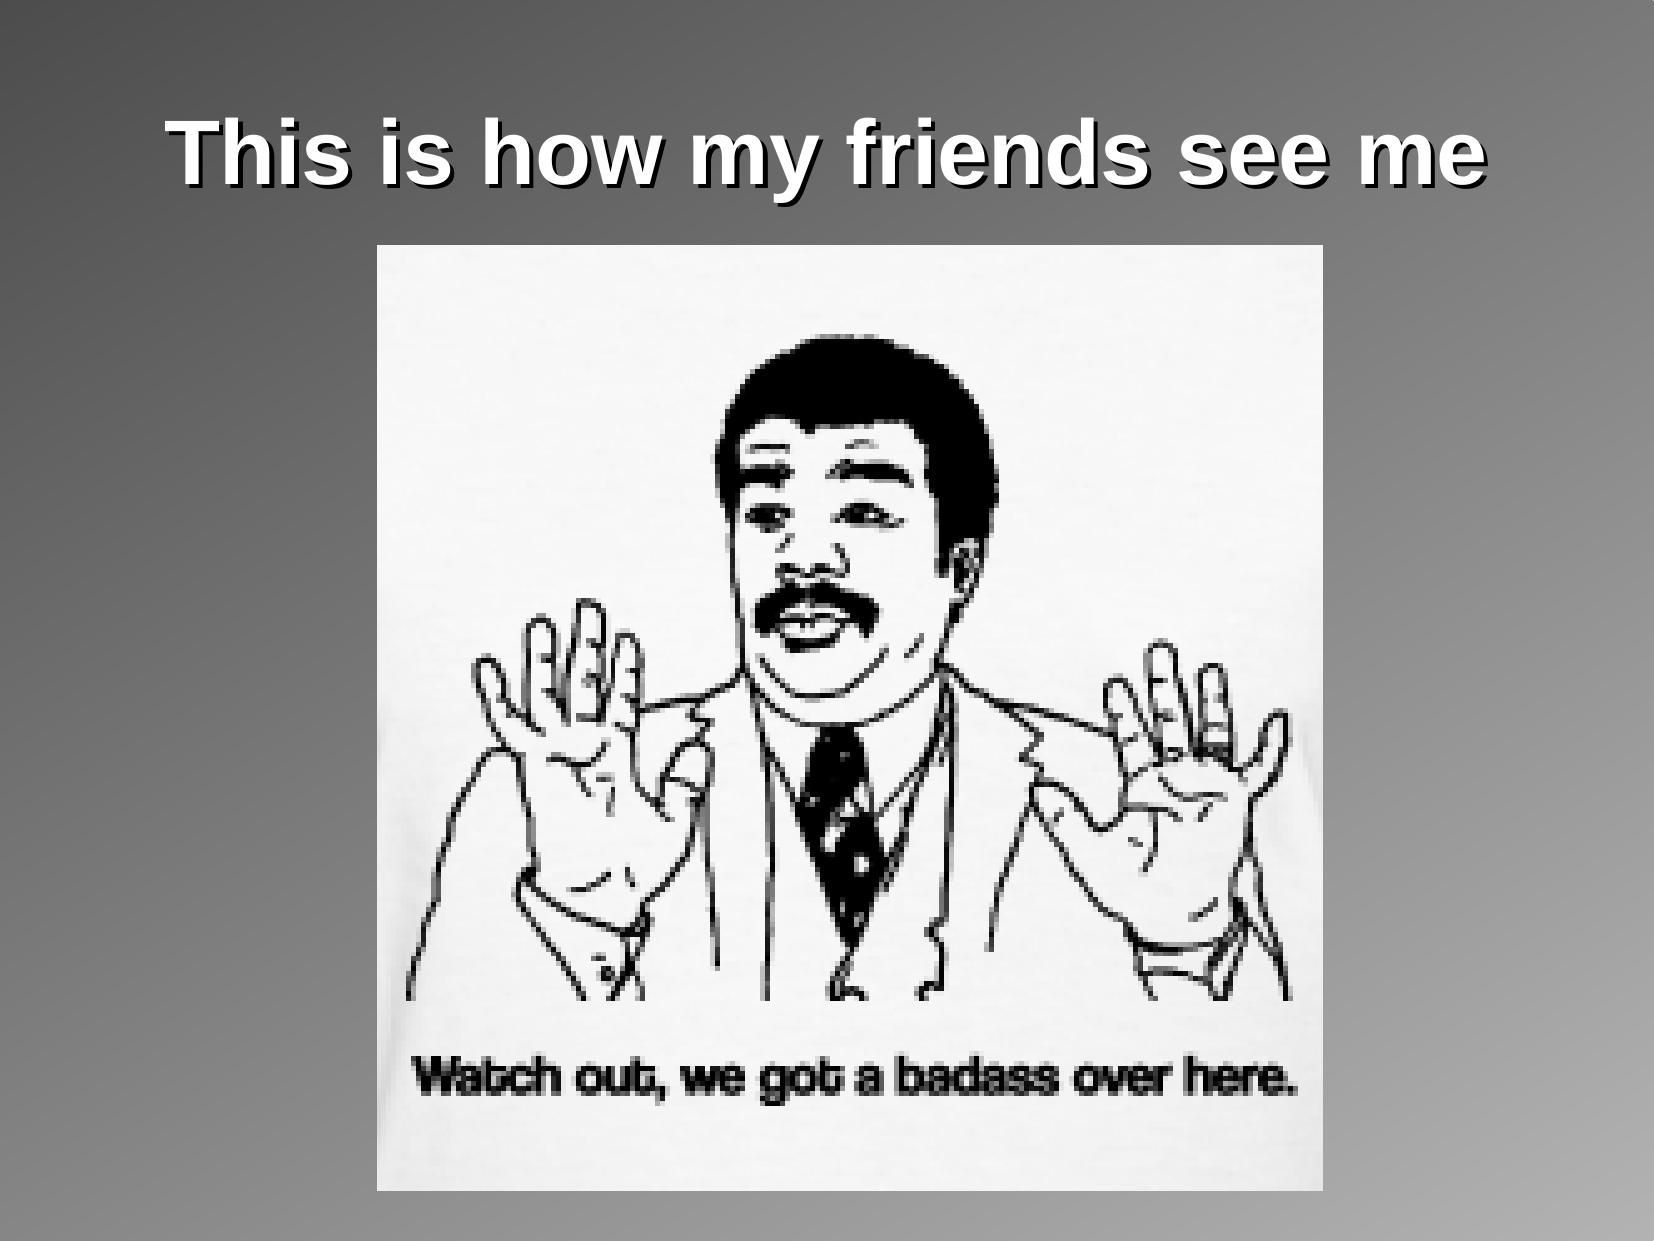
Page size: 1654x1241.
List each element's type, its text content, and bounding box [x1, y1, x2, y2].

title This is how my friends see me [82, 49, 1571, 257]
picture [377, 245, 1323, 1191]
